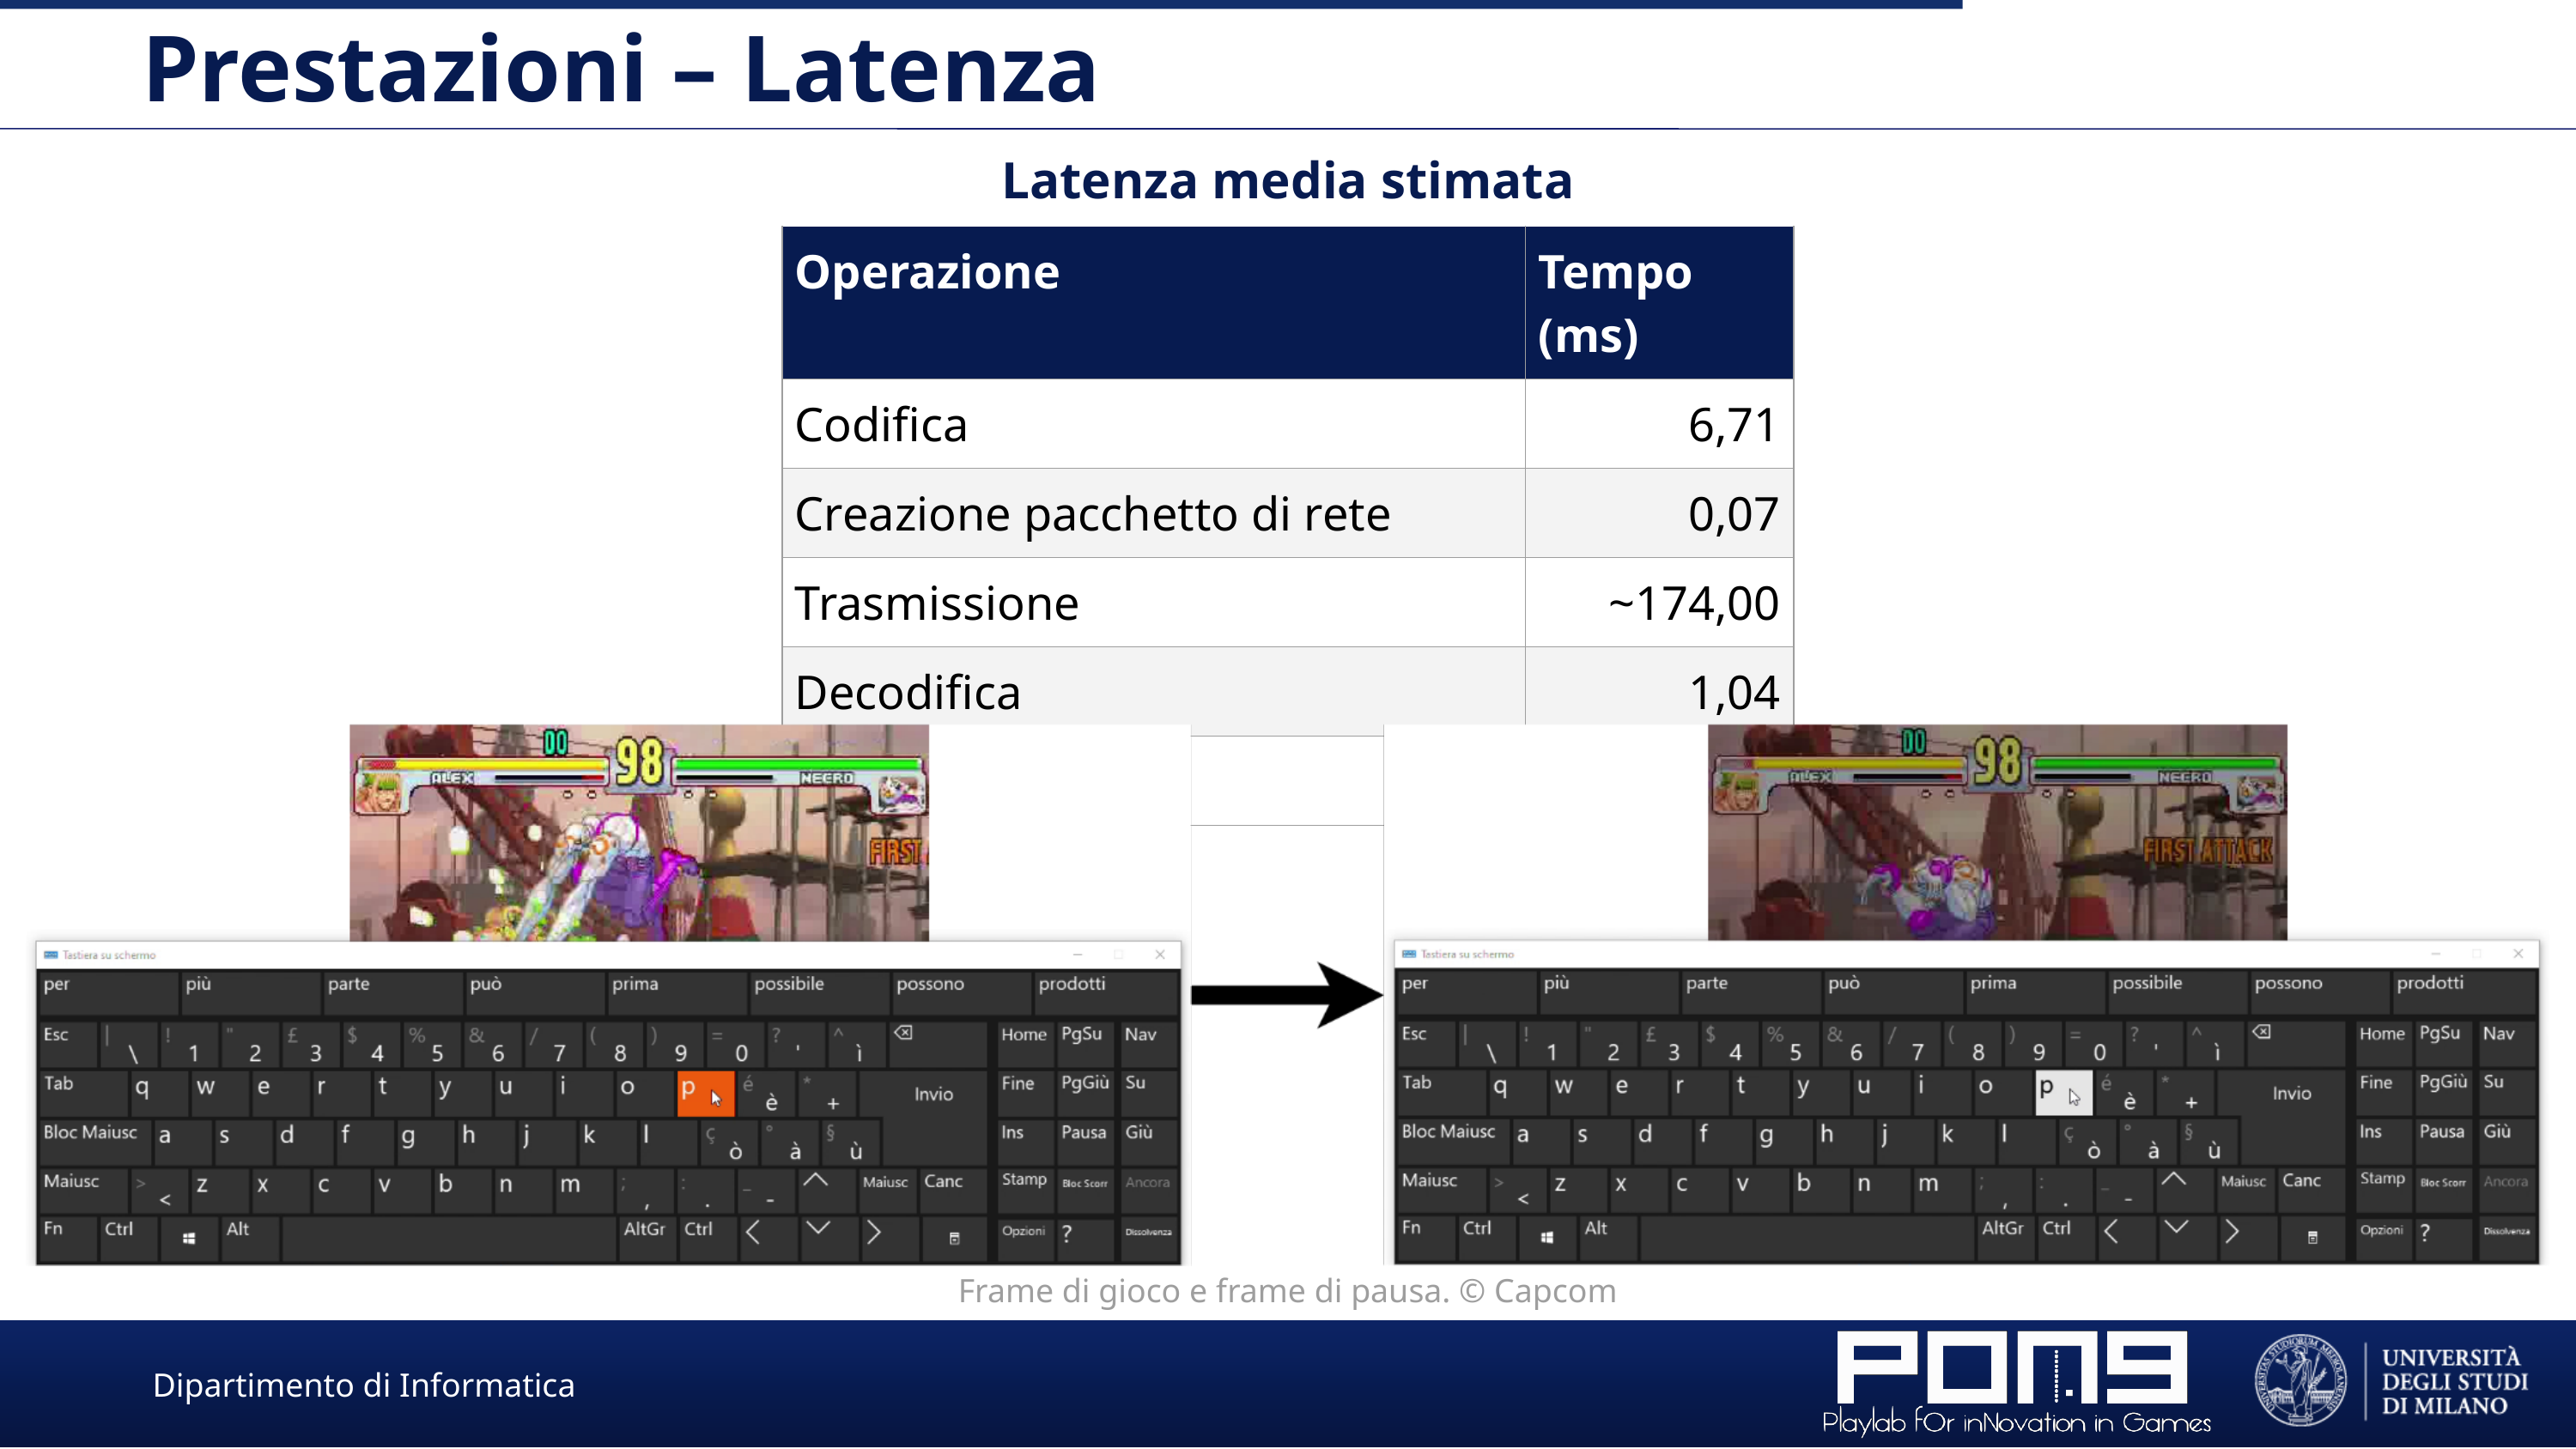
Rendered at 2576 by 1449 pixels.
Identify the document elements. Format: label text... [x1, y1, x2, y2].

table_cell 6,71 [1526, 379, 1793, 468]
table_cell Codifica [783, 379, 1525, 468]
table_cell Operazione [783, 227, 1525, 379]
picture [0, 1320, 2576, 1447]
table_cell Trasmissione [783, 558, 1525, 646]
table_cell 0,07 [1526, 469, 1793, 557]
text_box Dipartimento di Informatica [129, 1336, 1245, 1433]
table_cell ~174,00 [1526, 558, 1793, 646]
table_cell Creazione pacchetto di rete [783, 469, 1525, 557]
title Prestazioni – Latenza [118, 0, 2308, 124]
table_cell 1,04 [1526, 647, 1793, 724]
picture [26, 724, 2550, 1266]
table_cell Decodifica [783, 647, 1525, 724]
table_header Latenza media stimata [783, 133, 1793, 226]
text_box [0, 0, 1963, 9]
text_box Frame di gioco e frame di pausa. © Capcom [681, 1258, 1895, 1323]
table_cell Tempo (ms) [1526, 227, 1793, 379]
